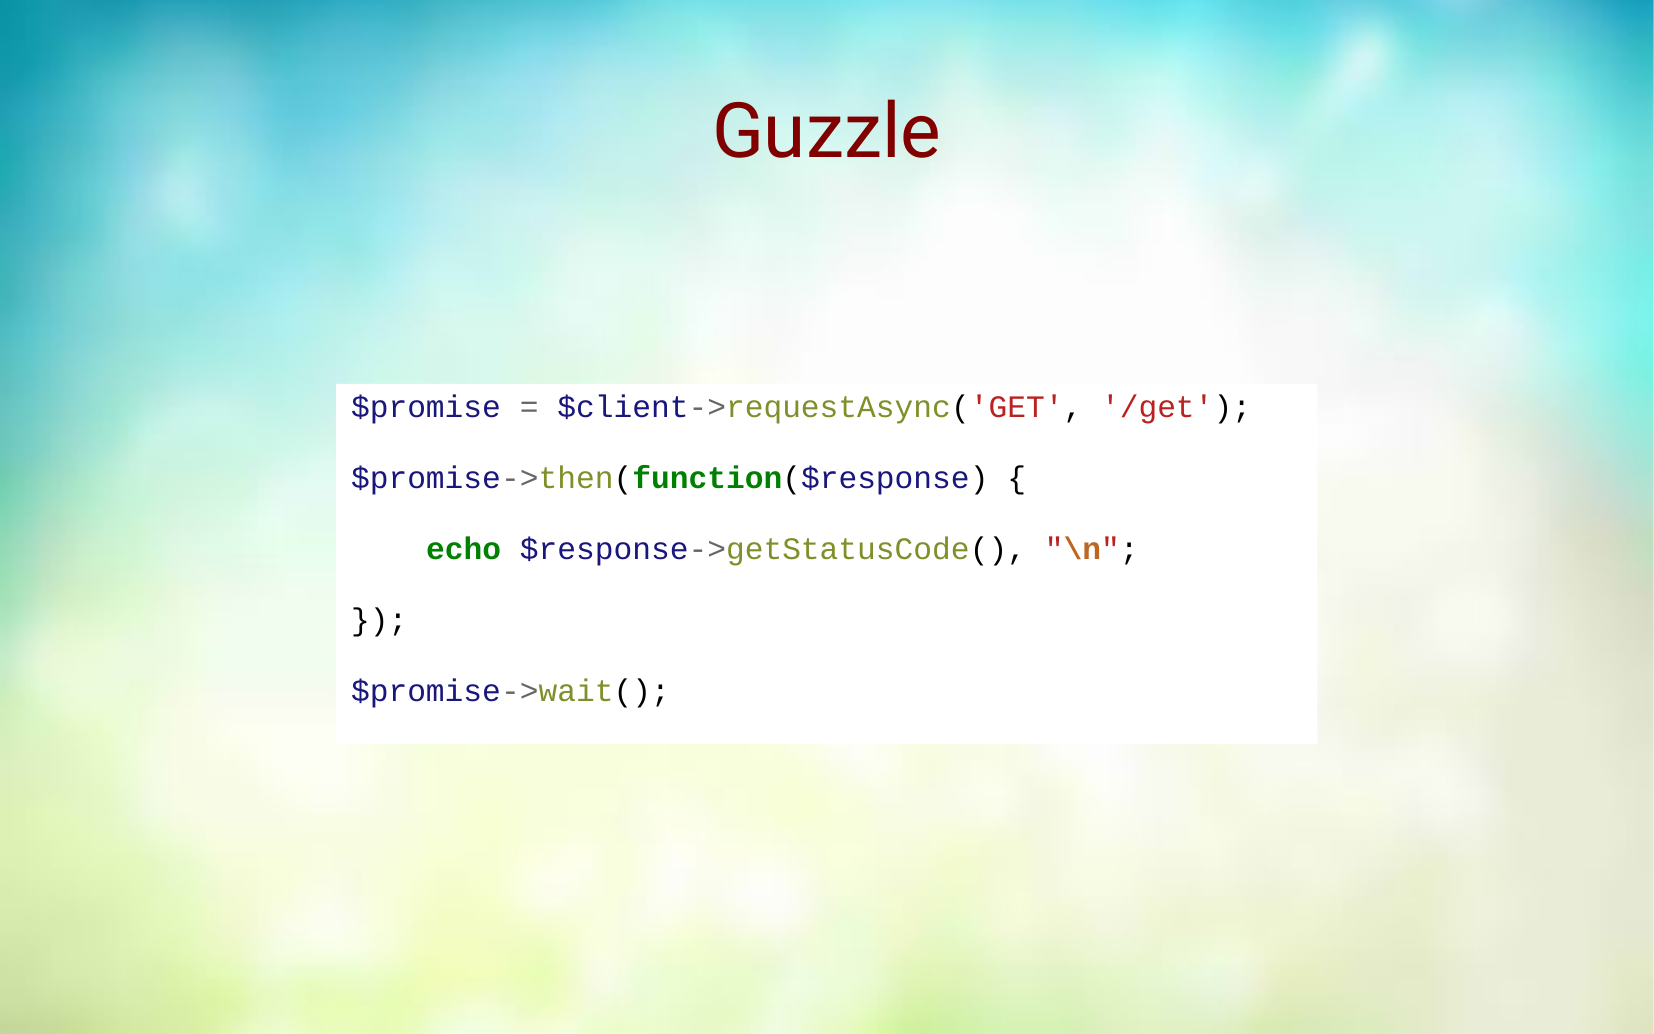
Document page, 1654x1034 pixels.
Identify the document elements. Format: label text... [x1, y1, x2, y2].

text_box $promise = $client->requestAsync('GET', '/get'); $promise->then(function($response) { echo $response->getStatusCode(), "\n"; }); $promise->wait(); [336, 383, 1318, 745]
title Guzzle [82, 41, 1571, 214]
picture [0, 0, 1654, 1034]
